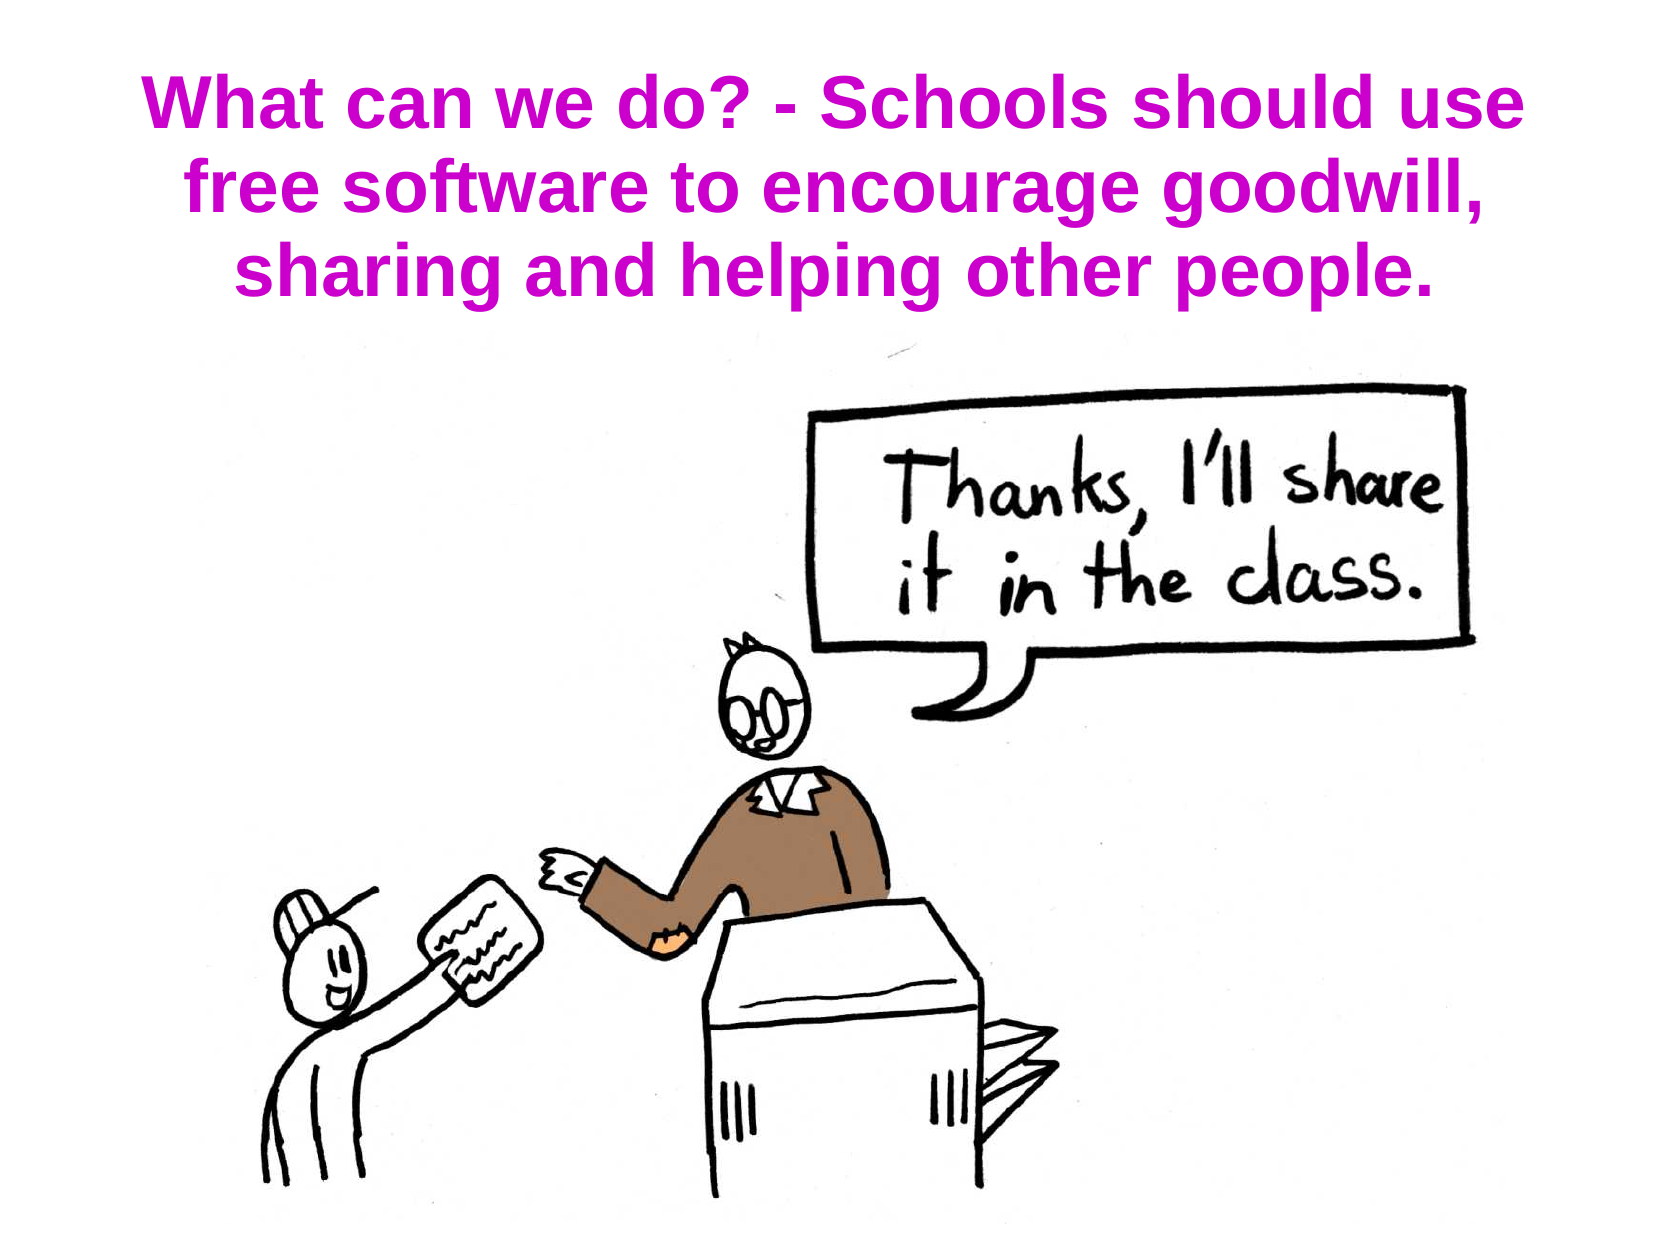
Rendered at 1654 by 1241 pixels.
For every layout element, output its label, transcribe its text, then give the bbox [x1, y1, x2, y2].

picture [198, 357, 1505, 1224]
title What can we do? - Schools should use free software to encourage goodwill, sharing and helping other people. [66, 16, 1604, 357]
